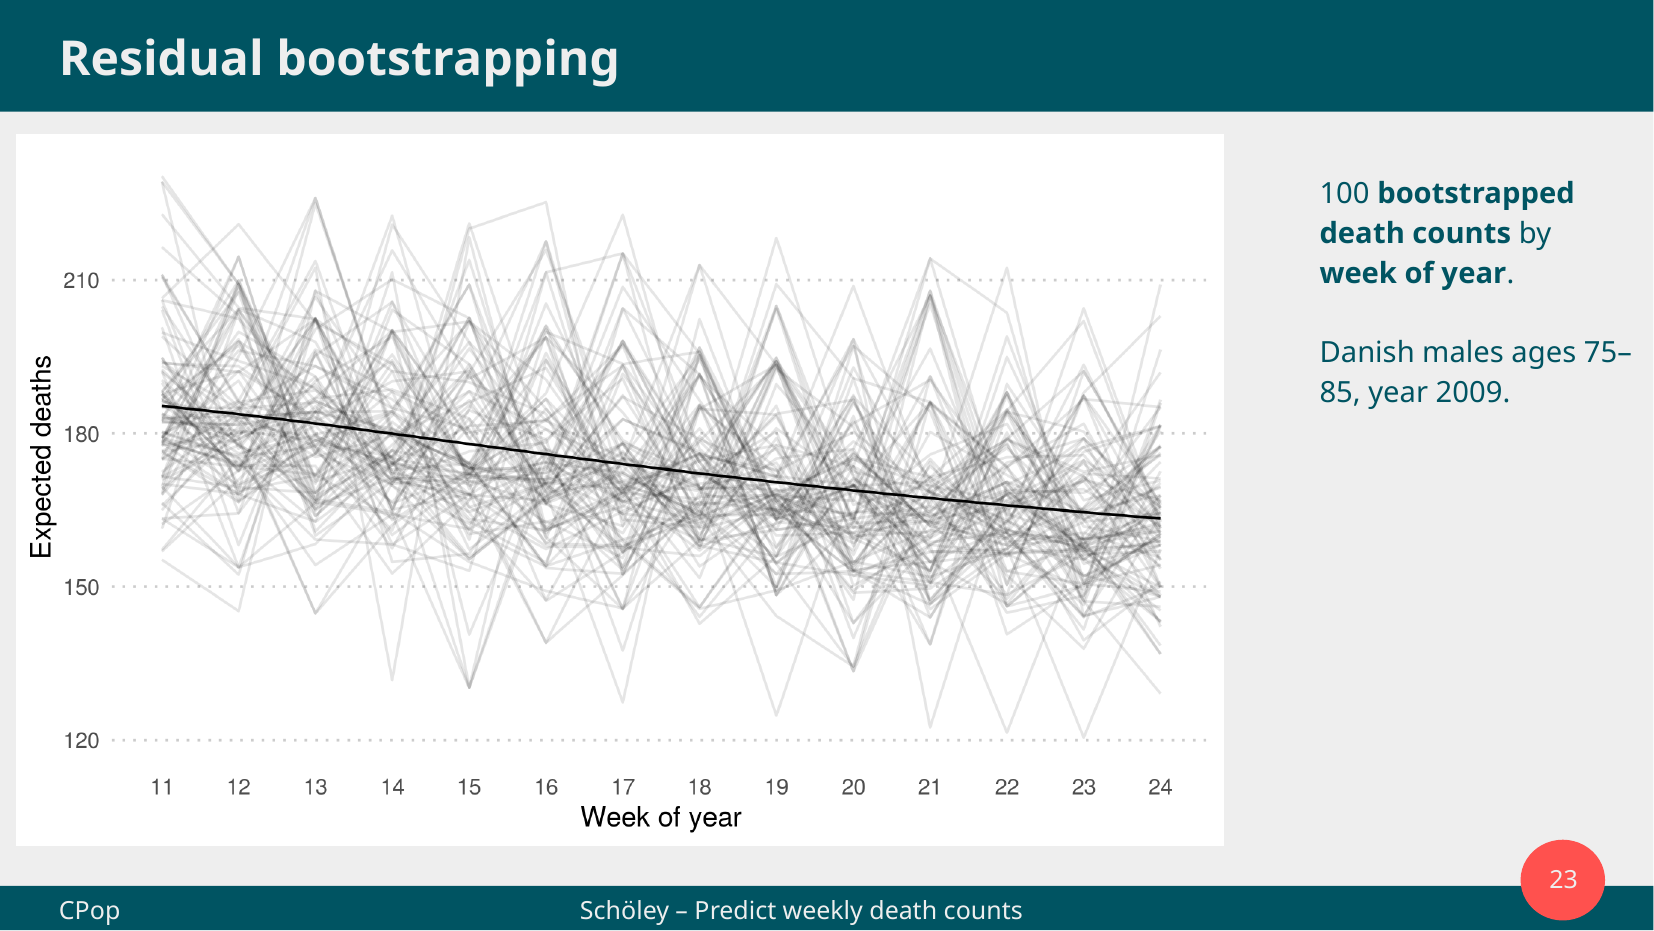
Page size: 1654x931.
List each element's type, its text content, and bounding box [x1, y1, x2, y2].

picture [16, 134, 1224, 846]
text_box 100 bootstrapped death counts by week of year. Danish males ages 75–85, year 2009. [1304, 165, 1651, 490]
title Residual bootstrapping [58, 0, 1595, 116]
